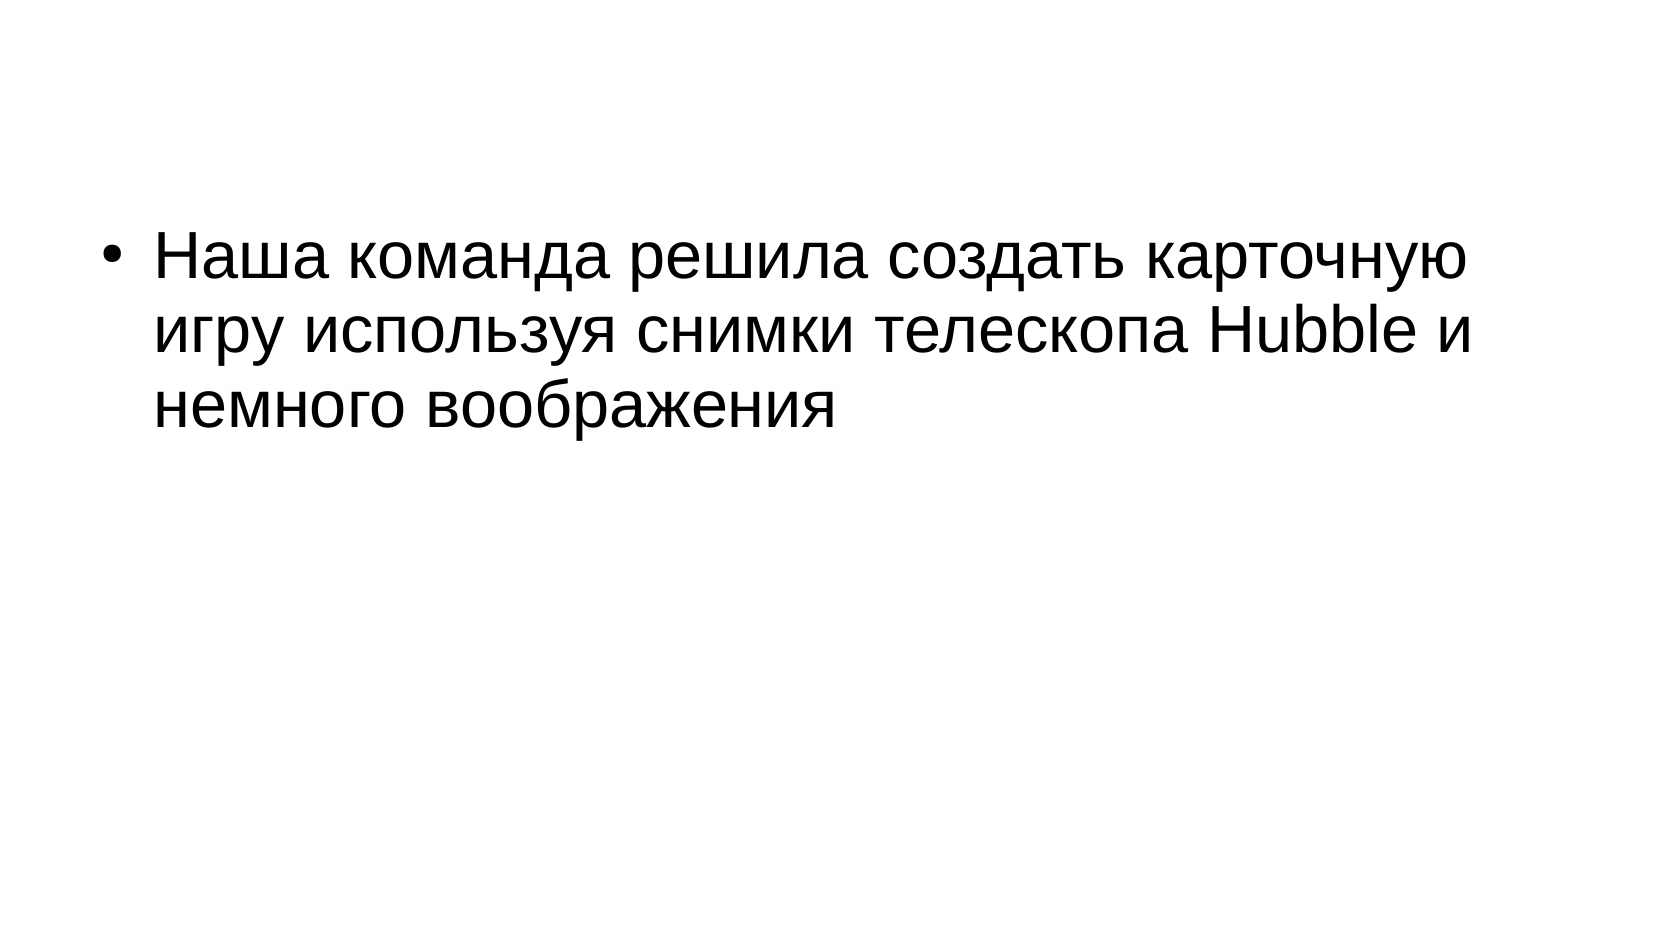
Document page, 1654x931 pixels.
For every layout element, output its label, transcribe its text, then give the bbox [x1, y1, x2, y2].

list Наша команда решила создать карточную игру используя снимки телескопа Hubble и немного воображения [82, 217, 1571, 758]
